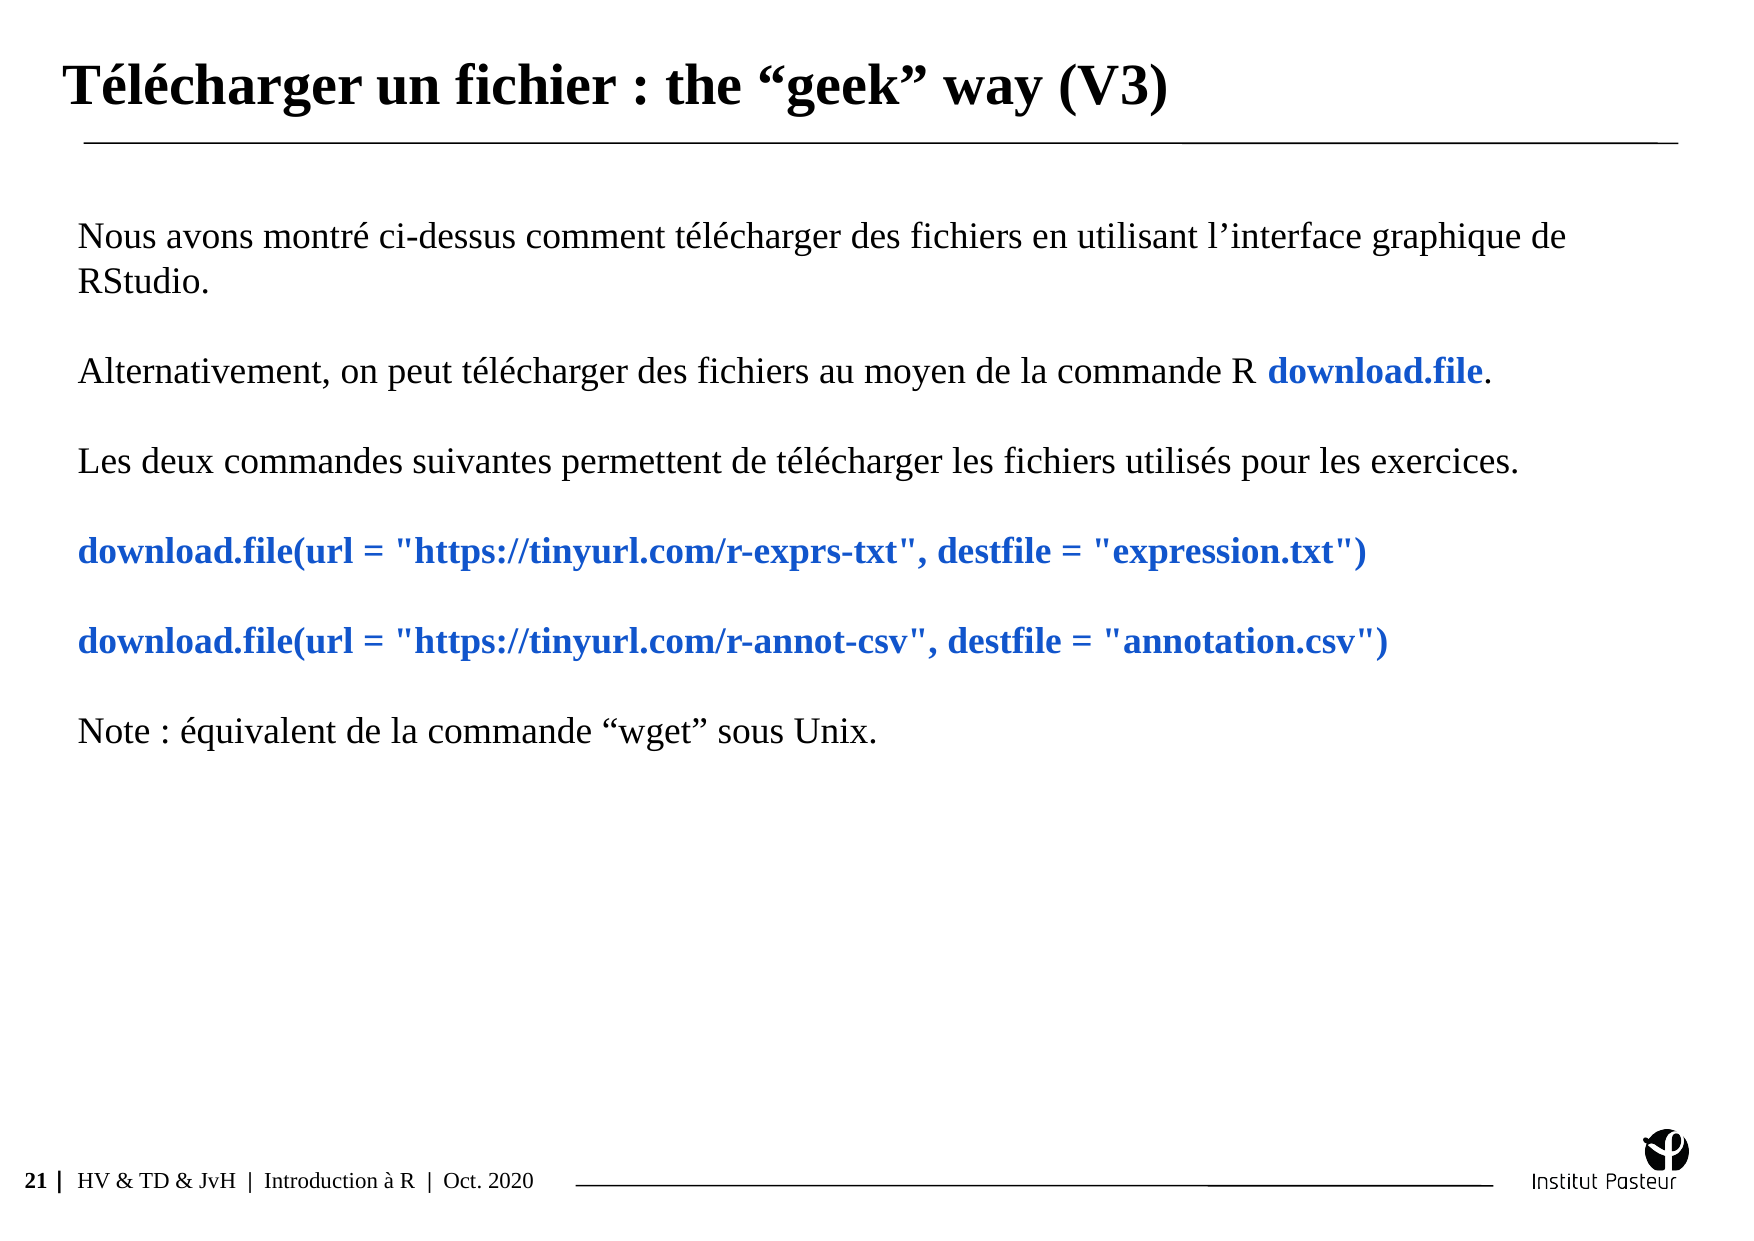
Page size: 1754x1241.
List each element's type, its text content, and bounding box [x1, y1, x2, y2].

text_box Télécharger un fichier : the “geek” way (V3) [62, 2, 1692, 160]
picture [1533, 1154, 1689, 1189]
list Nous avons montré ci-dessus comment télécharger des fichiers en utilisant l’interface graphique de RStudio. Alternativement, on peut télécharger des fichiers au moyen de la commande R download.file. Les deux commandes suivantes permettent de télécharger les fichiers utilisés pour les exercices. download.file(url = "https://tinyurl.com/r-exprs-txt", destfile = "expression.txt") download.file(url = "https://tinyurl.com/r-annot-csv", destfile = "annotation.csv") Note : équivalent de la commande “wget” sous Unix. [62, 196, 1692, 1154]
